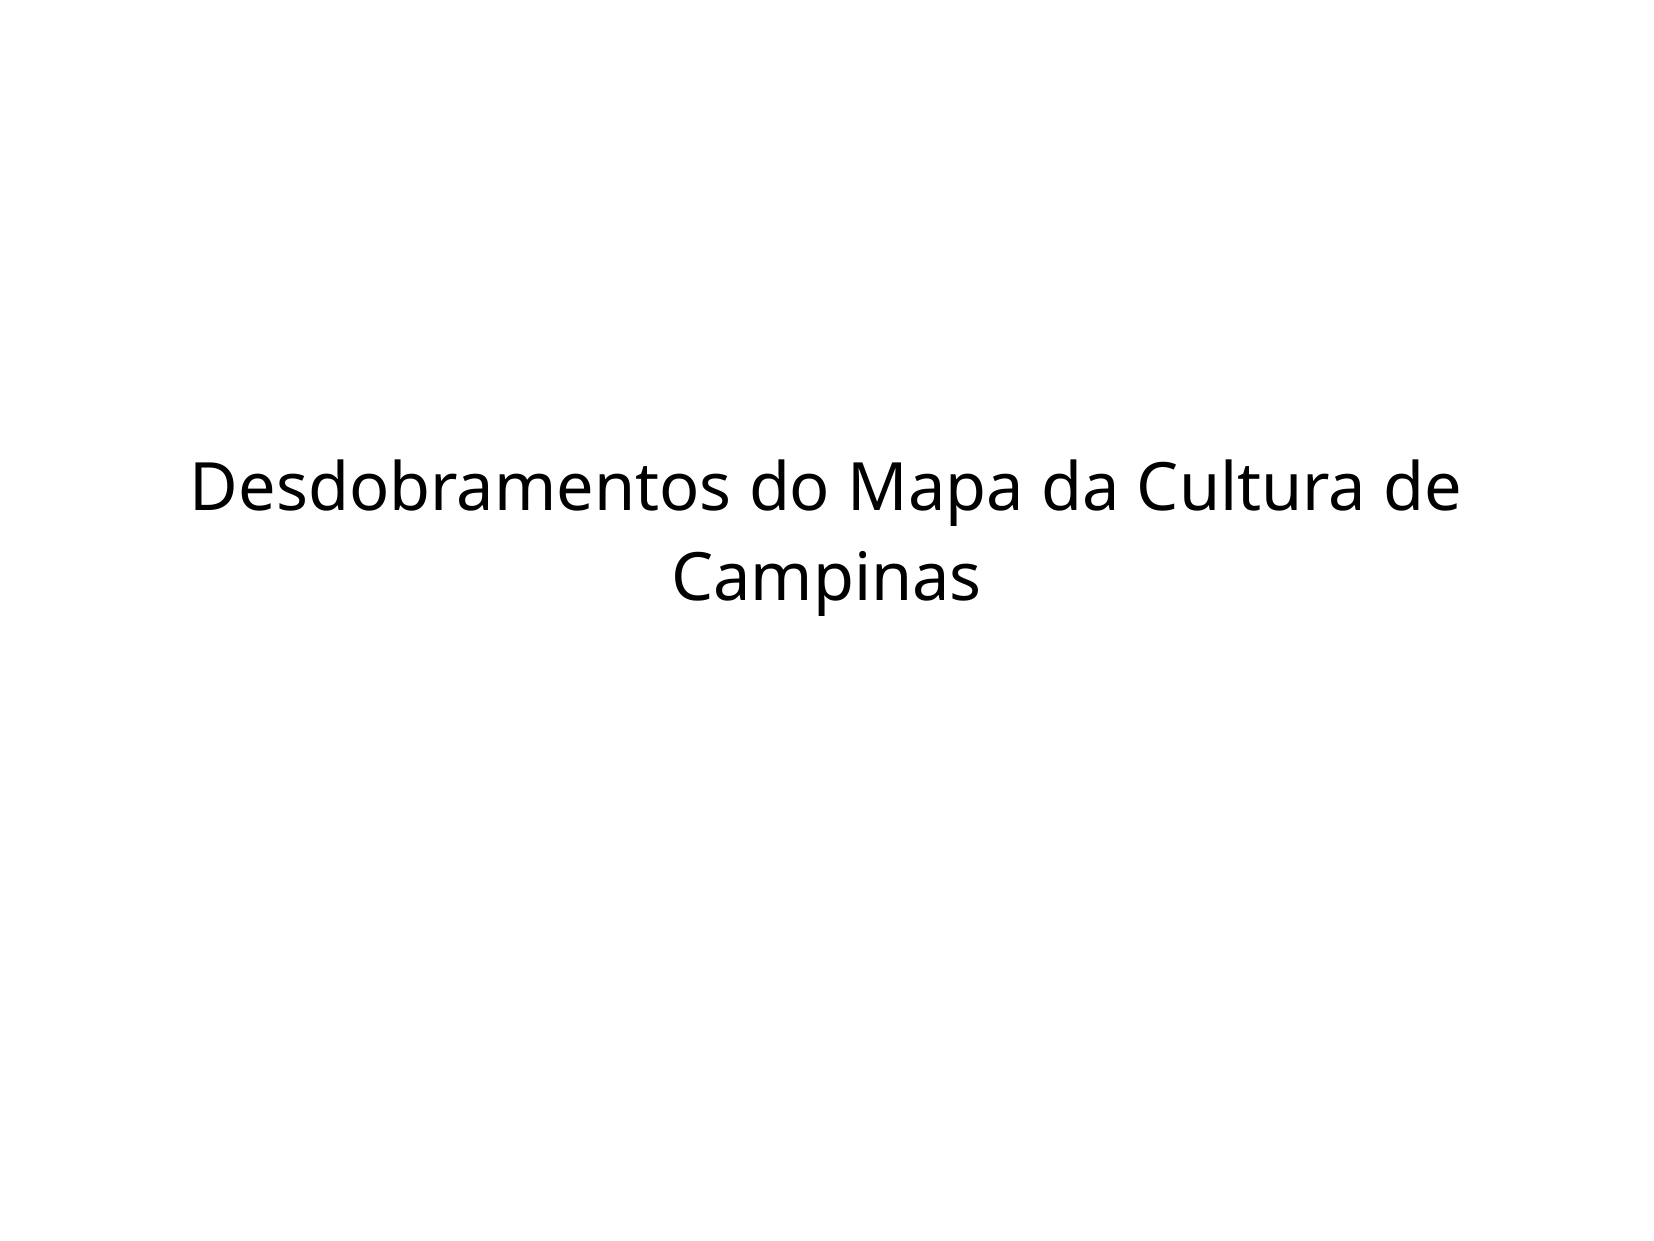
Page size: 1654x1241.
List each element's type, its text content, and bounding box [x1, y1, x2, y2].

subtitle Desdobramentos do Mapa da Cultura de Campinas [82, 49, 1571, 1010]
